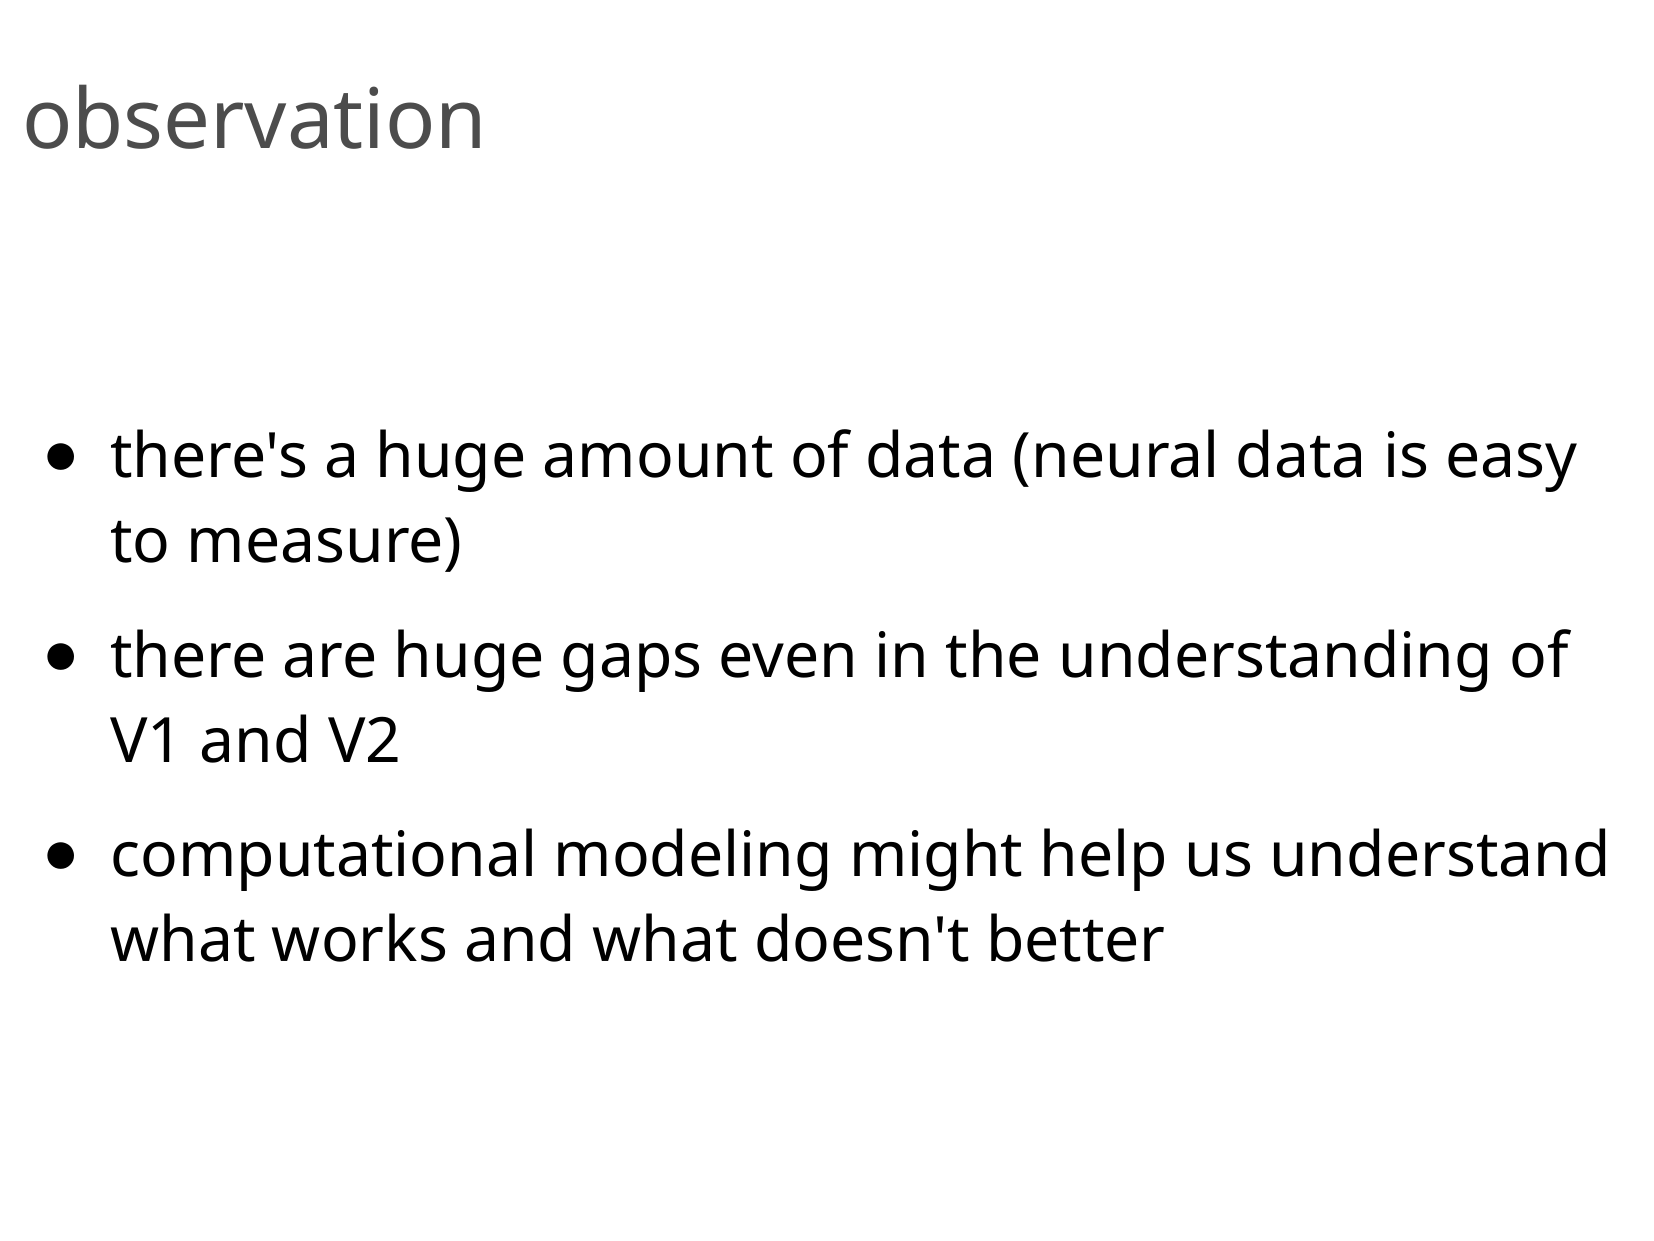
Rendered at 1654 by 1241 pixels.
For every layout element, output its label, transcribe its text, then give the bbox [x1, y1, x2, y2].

list there's a huge amount of data (neural data is easy to measure) there are huge gaps even in the understanding of V1 and V2 computational modeling might help us understand what works and what doesn't better [25, 226, 1654, 1166]
title observation [22, 19, 1654, 213]
